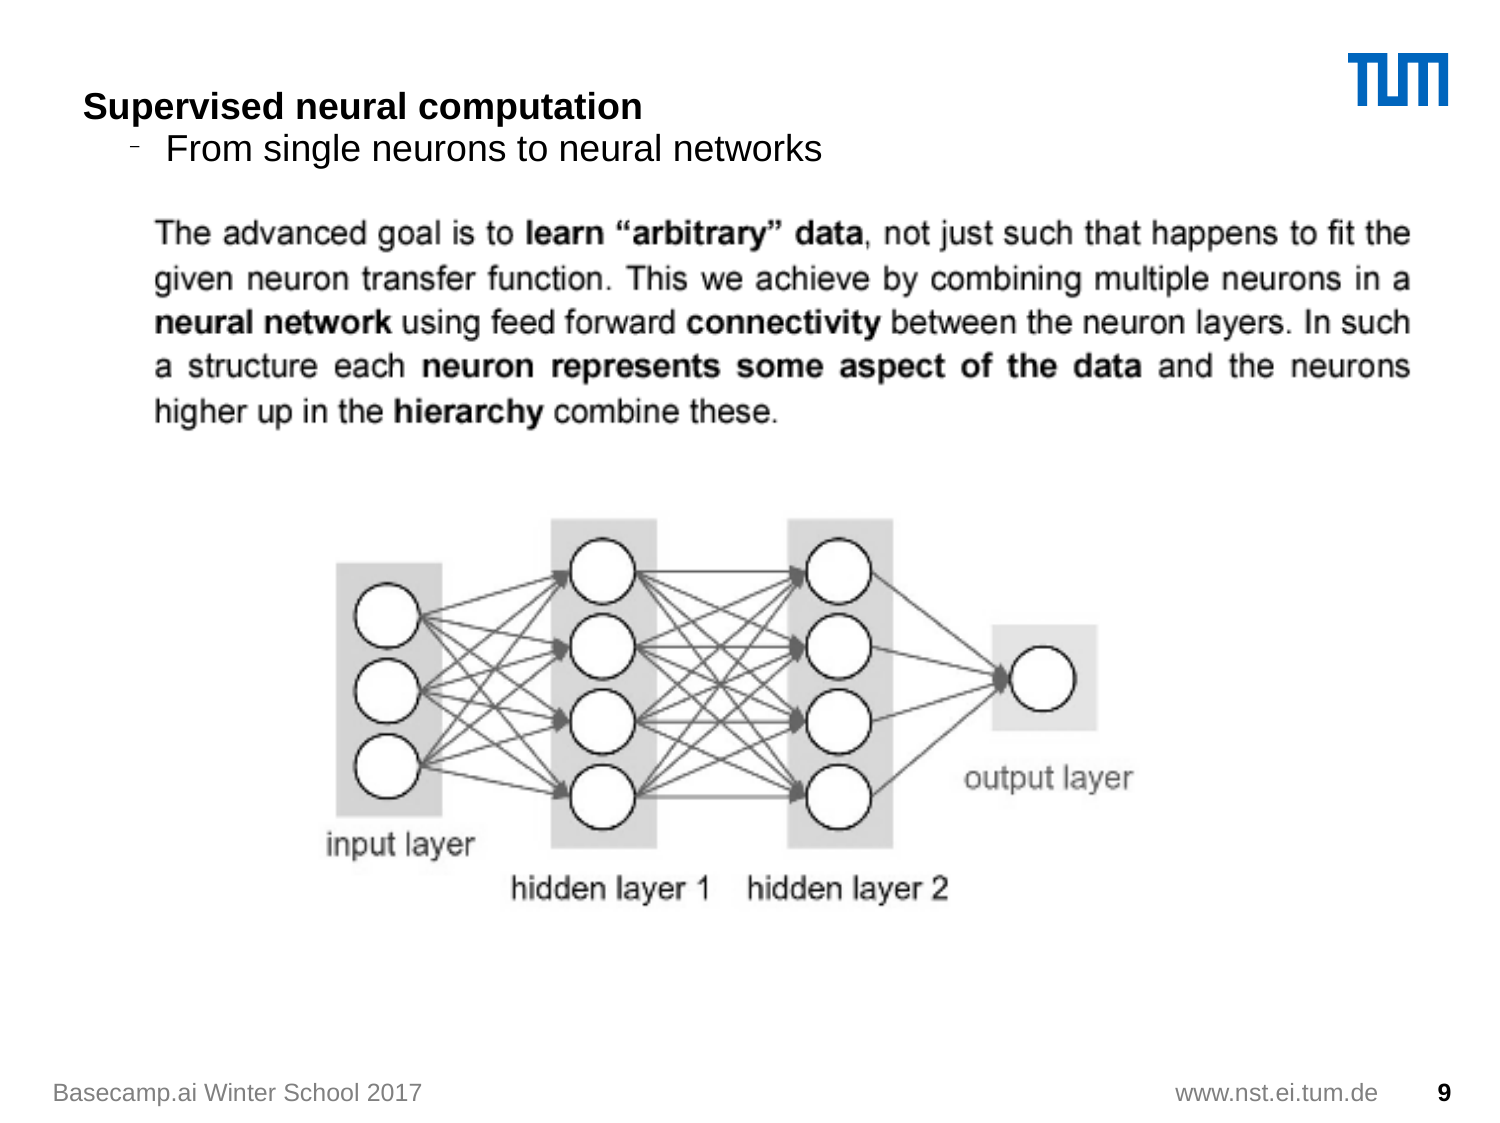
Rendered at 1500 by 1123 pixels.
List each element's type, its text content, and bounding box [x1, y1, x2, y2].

picture [152, 213, 1424, 443]
picture [299, 460, 1170, 937]
text_box Supervised neural computation From single neurons to neural networks [68, 77, 1406, 343]
